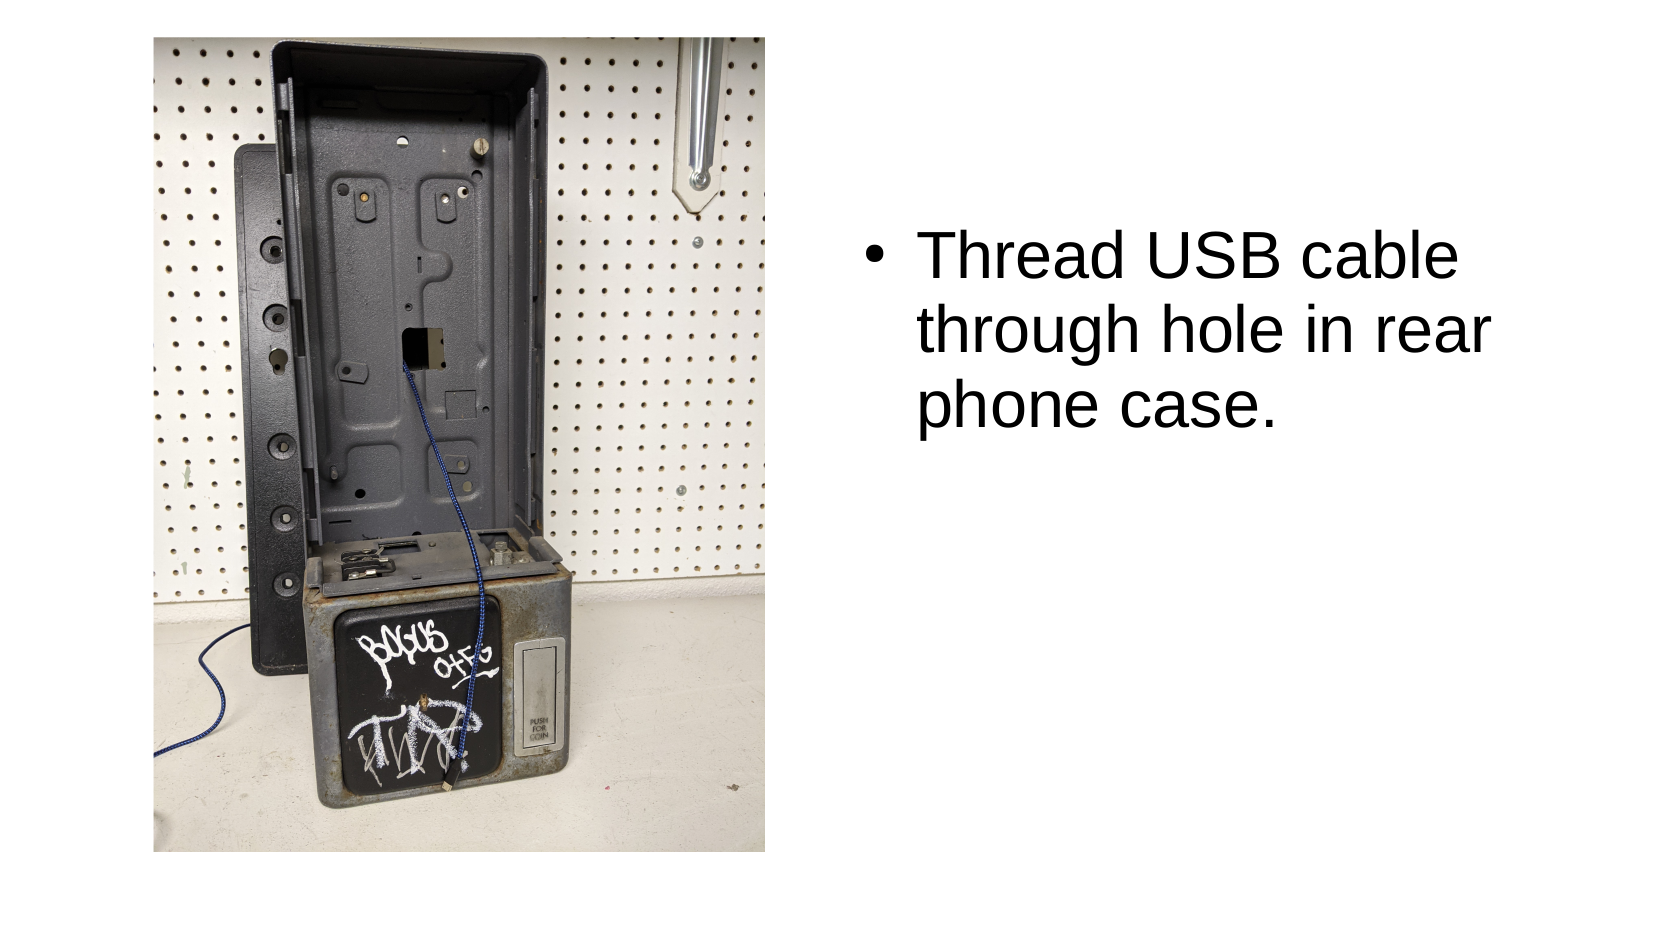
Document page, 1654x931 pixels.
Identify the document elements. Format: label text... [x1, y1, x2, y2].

picture [153, 37, 765, 853]
list Thread USB cable through hole in rear phone case. [845, 217, 1572, 758]
